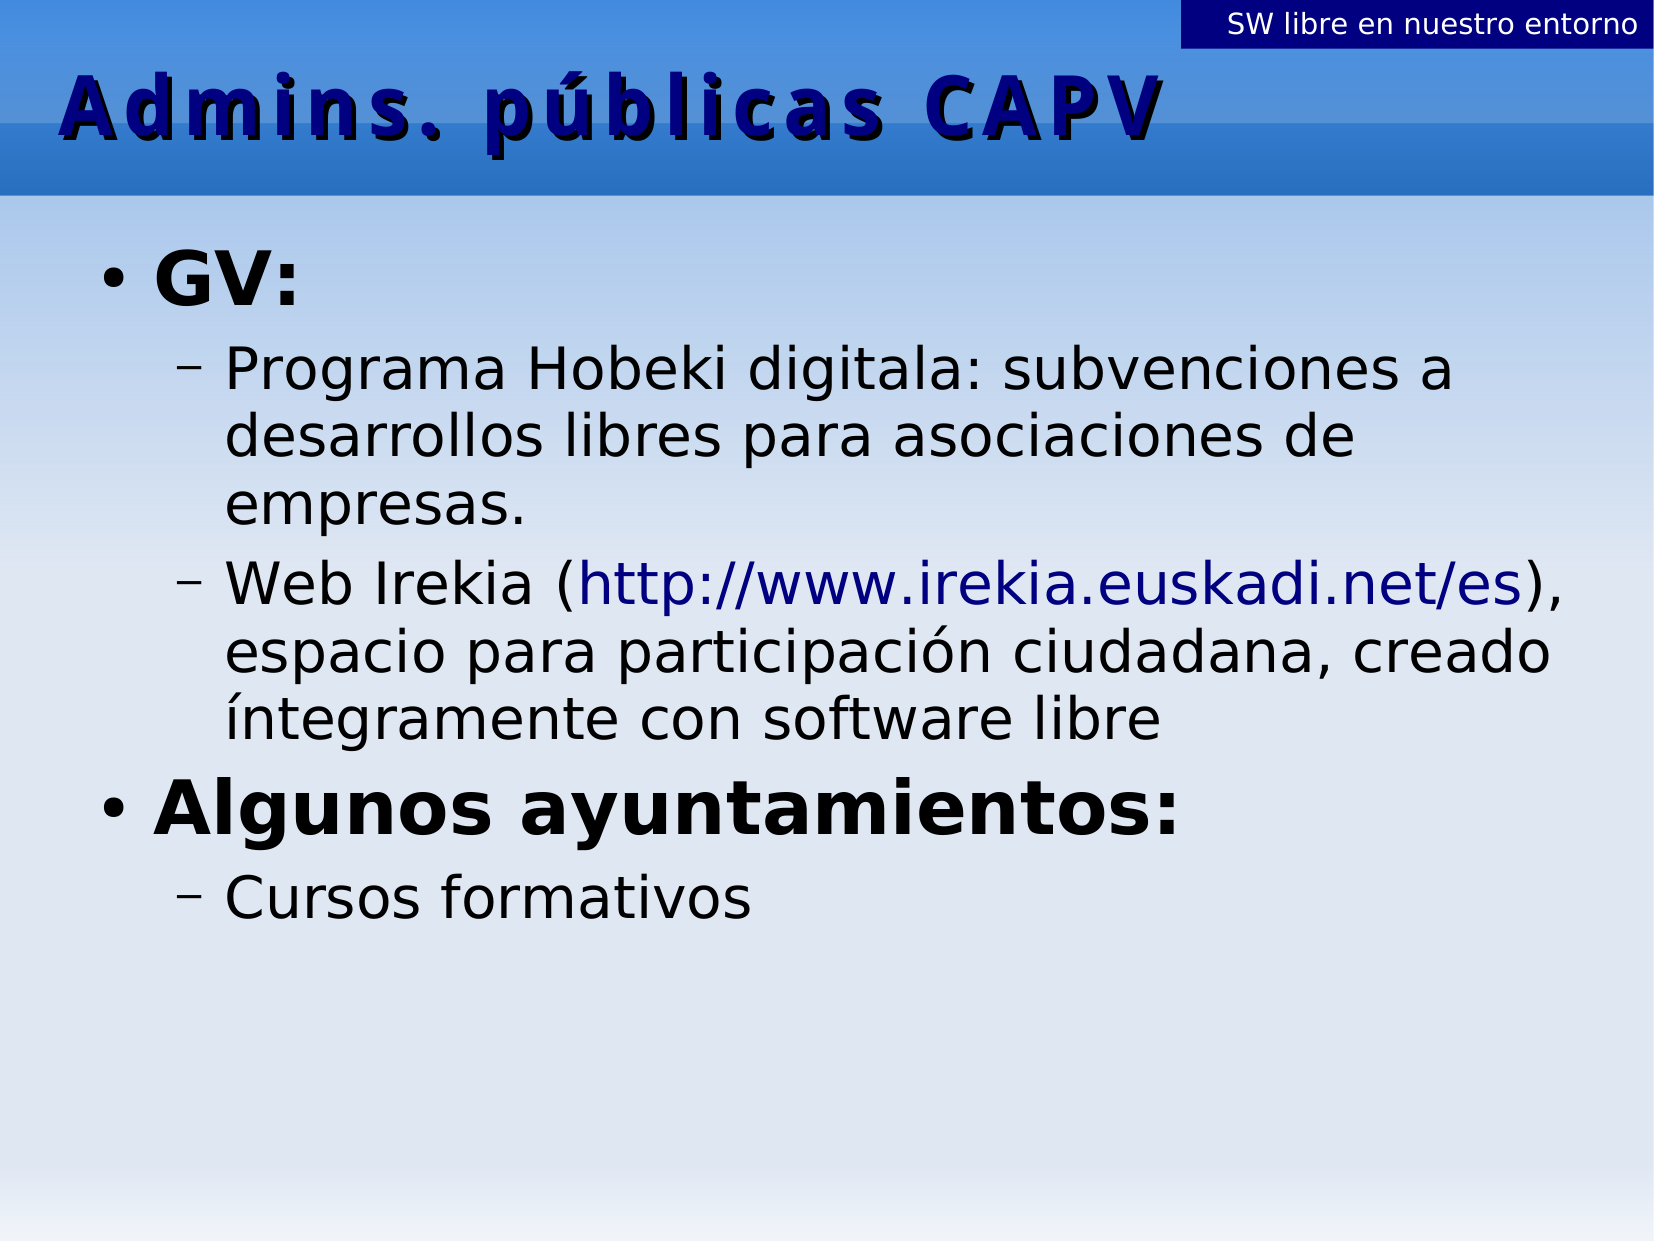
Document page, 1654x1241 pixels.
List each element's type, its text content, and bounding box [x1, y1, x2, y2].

text_box SW libre en nuestro entorno [1181, 0, 1654, 48]
picture [0, 0, 1654, 1241]
list GV: Programa Hobeki digitala: subvenciones a desarrollos libres para asociaciones de empresas. Web Irekia (http://www.irekia.euskadi.net/es), espacio para participación ciudadana, creado íntegramente con software libre Algunos ayuntamientos: Cursos formativos [82, 236, 1565, 1094]
title Admins. públicas CAPV [59, 36, 1654, 171]
